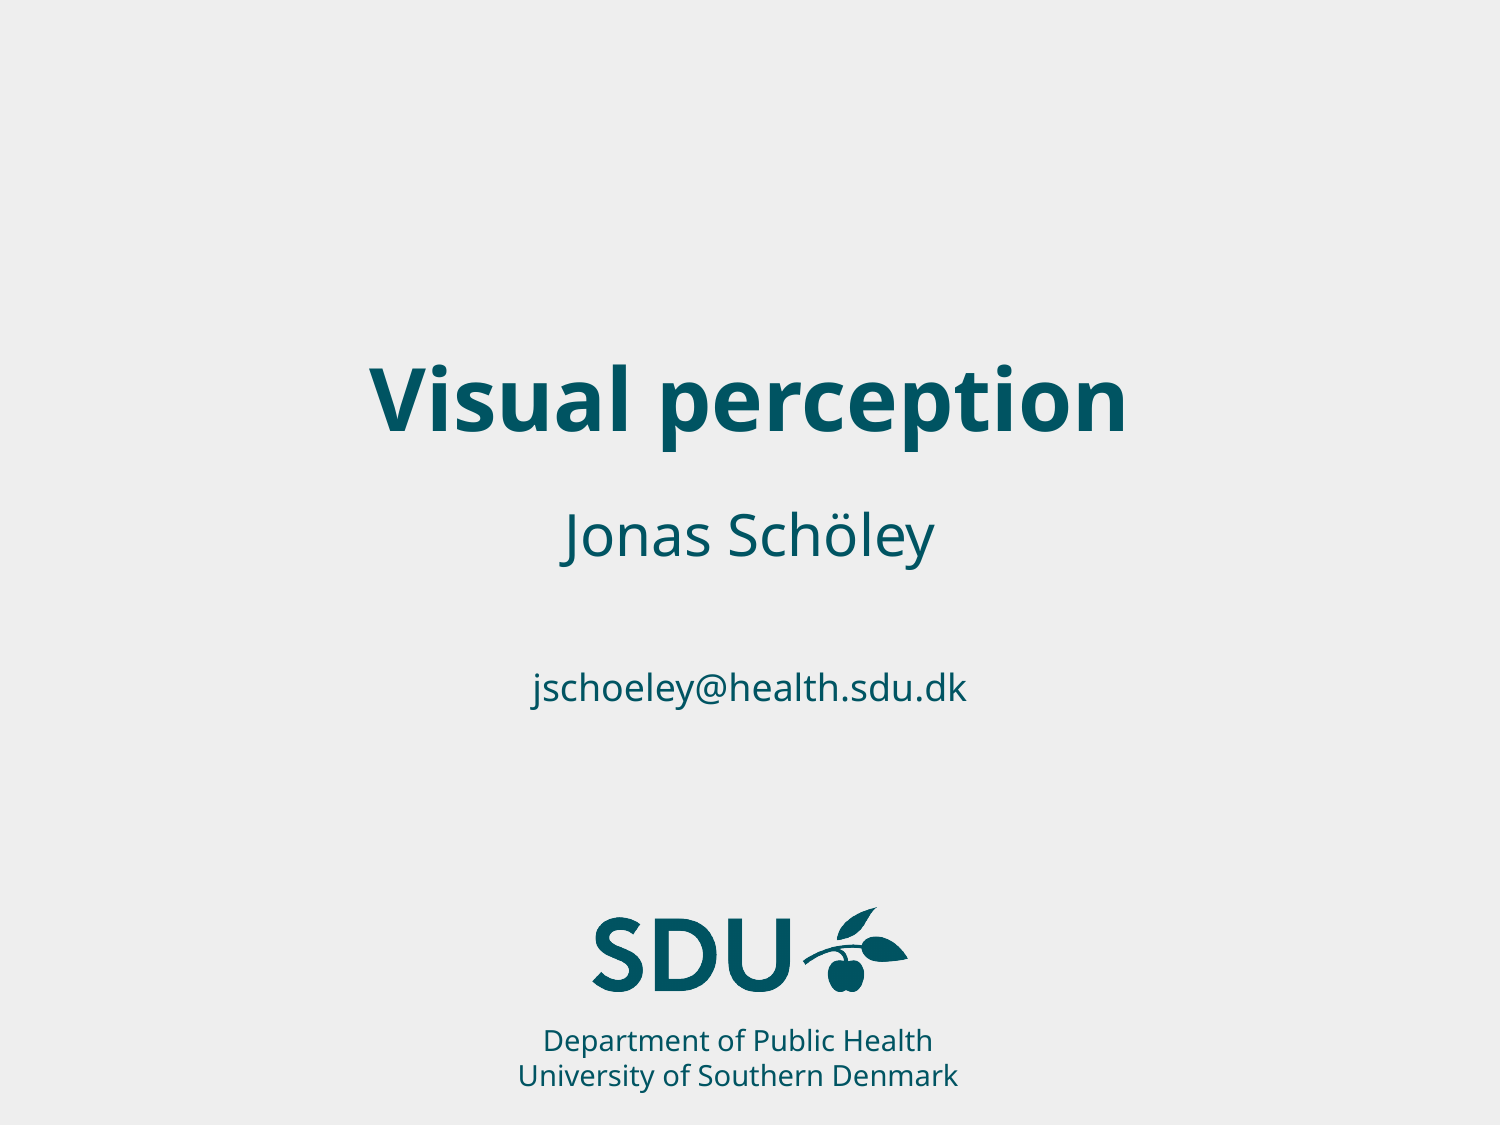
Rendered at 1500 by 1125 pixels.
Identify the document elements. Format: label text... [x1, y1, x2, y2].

picture [592, 907, 908, 992]
subtitle Jonas Schöley [51, 482, 1449, 656]
text_box Department of Public Health University of Southern Denmark [468, 1007, 1008, 1125]
title Visual perception [51, 239, 1449, 472]
text_box jschoeley@health.sdu.dk [503, 631, 997, 742]
